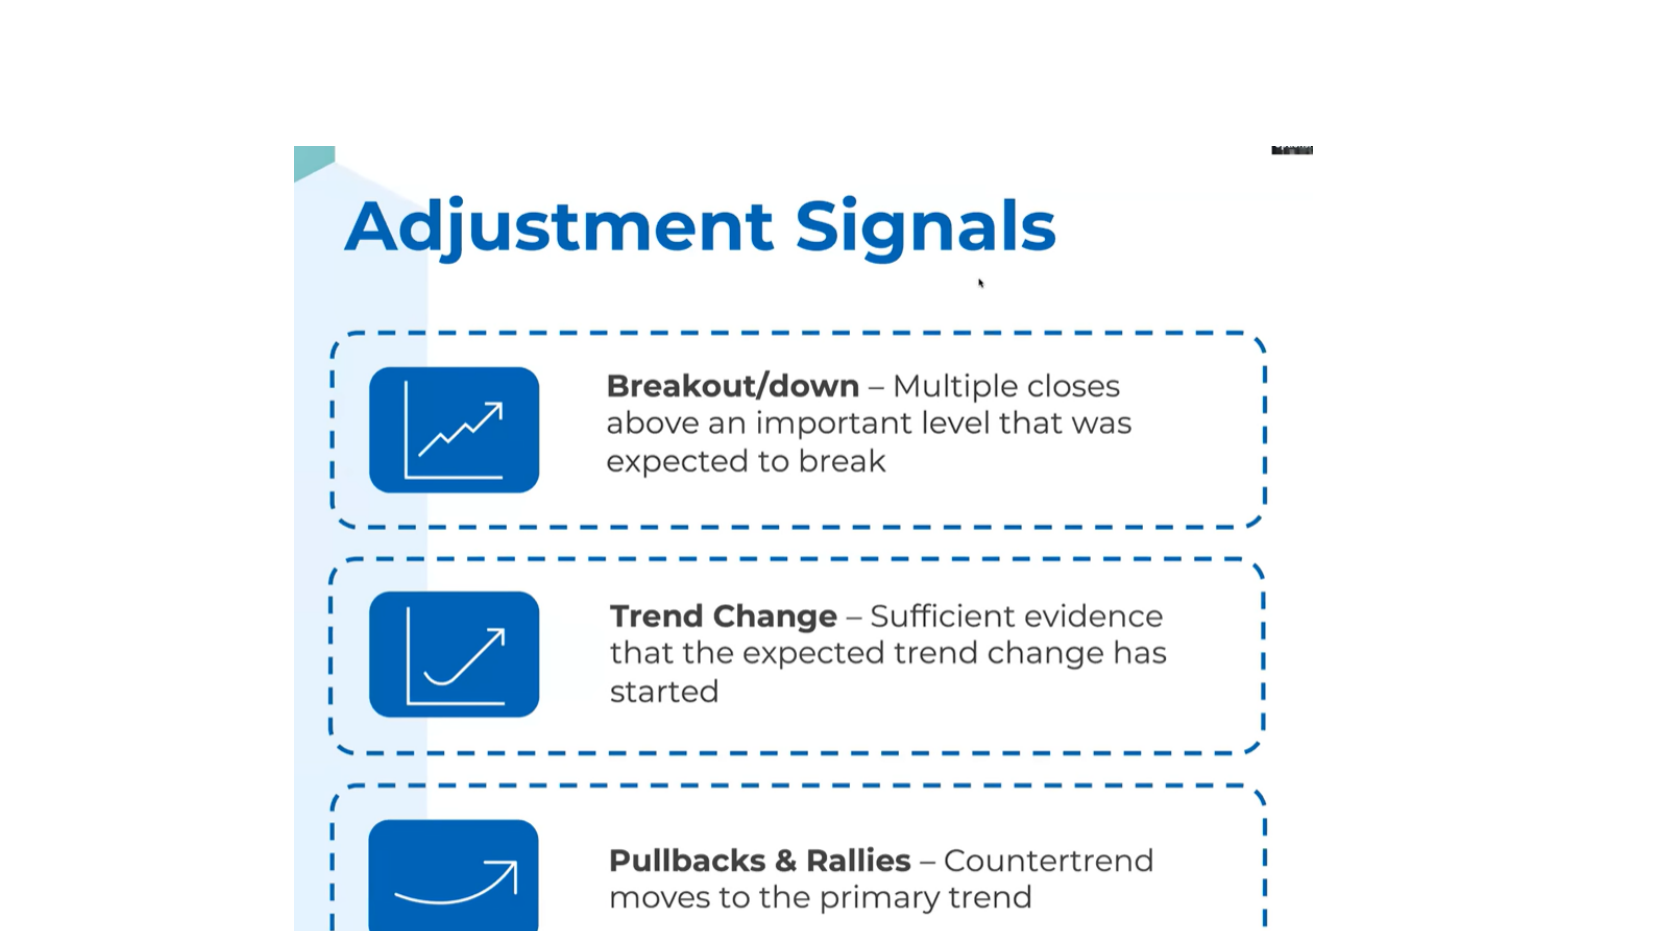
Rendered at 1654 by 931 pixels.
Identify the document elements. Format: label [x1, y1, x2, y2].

picture [294, 146, 1313, 931]
